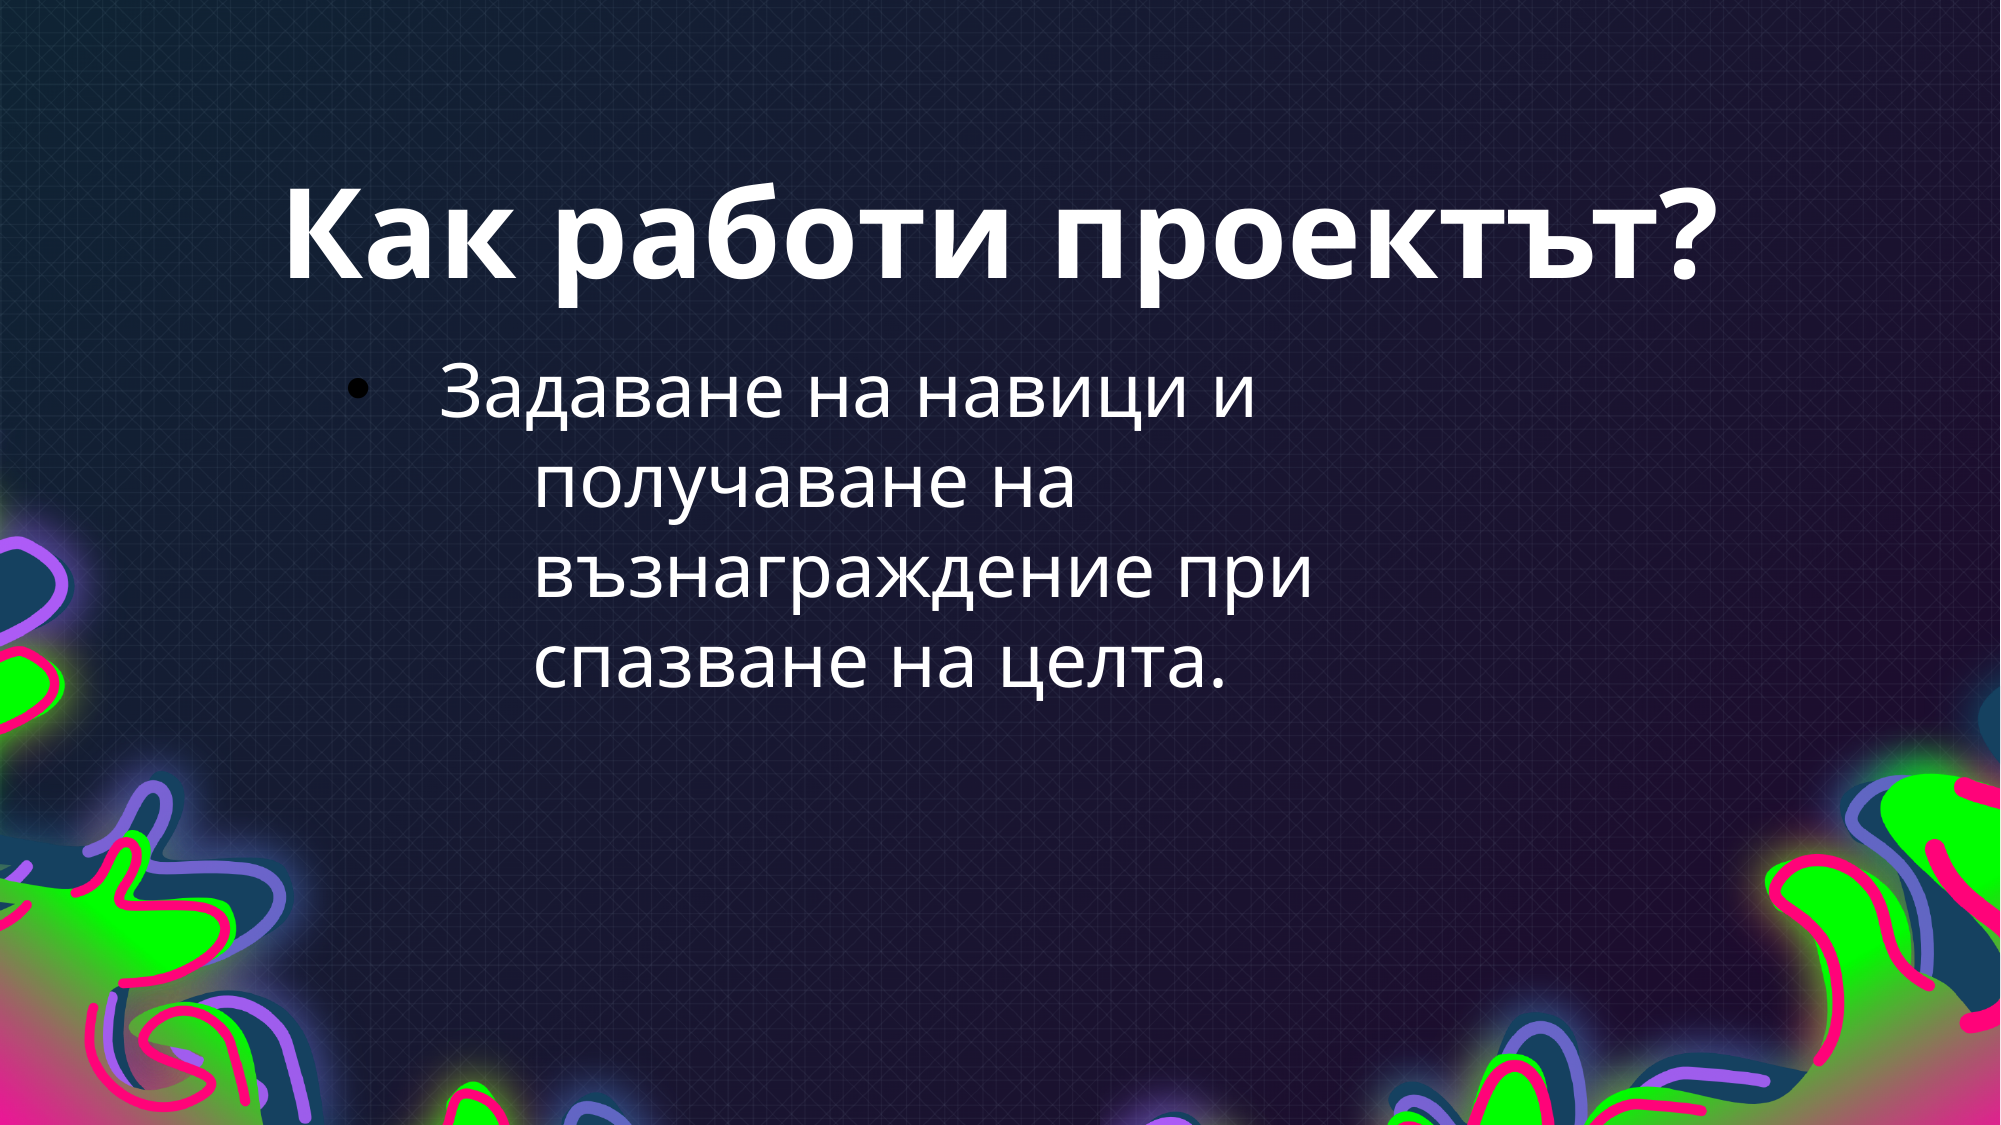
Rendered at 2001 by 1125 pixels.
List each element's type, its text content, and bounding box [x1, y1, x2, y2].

text_box Как работи проектът? [277, 128, 1723, 295]
picture [0, 0, 2000, 1125]
text_box Задаване на навици и получаване на възнаграждение при спазване на целта. [330, 334, 1670, 623]
